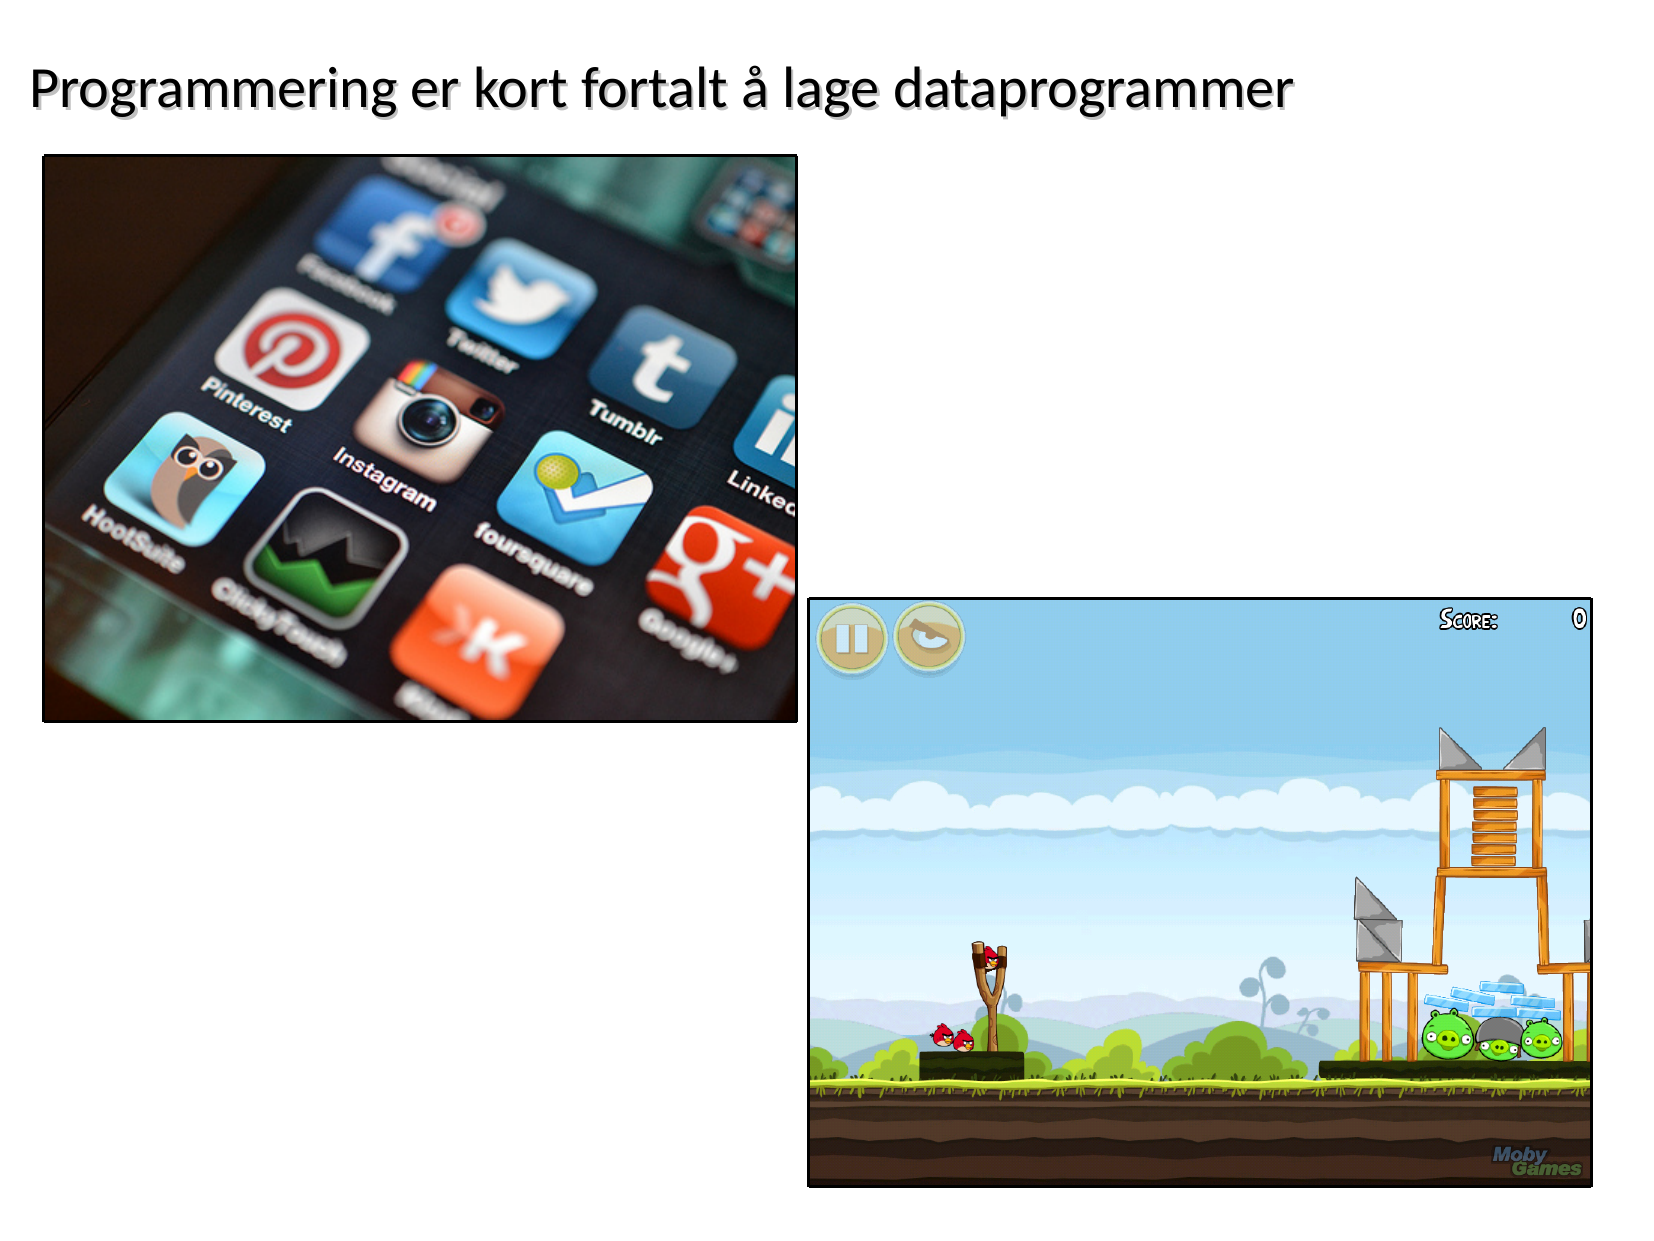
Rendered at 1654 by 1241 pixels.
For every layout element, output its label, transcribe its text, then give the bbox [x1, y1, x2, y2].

picture [810, 599, 1590, 1186]
picture [45, 270, 796, 721]
text_box Programmering er kort fortalt å lage dataprogrammer [15, 41, 1624, 270]
